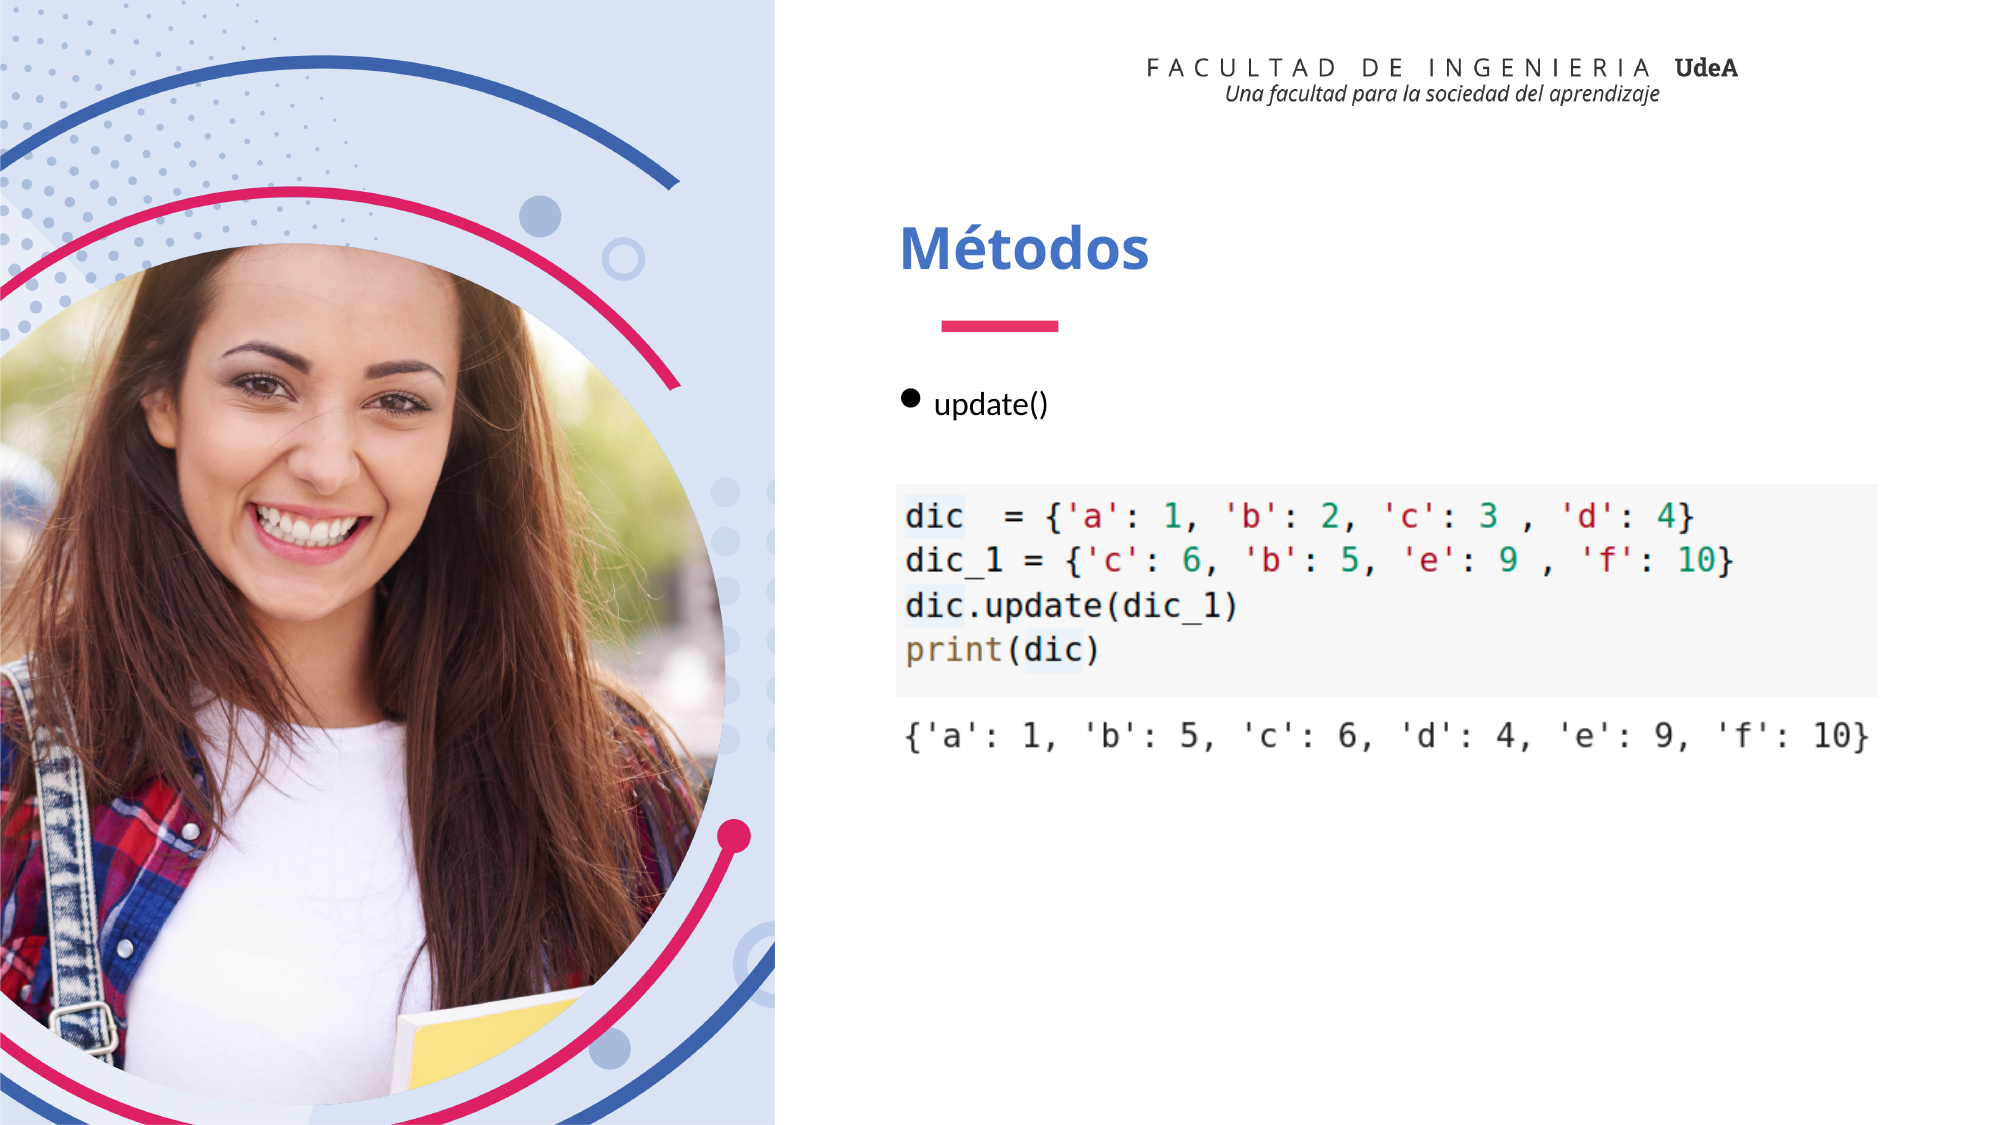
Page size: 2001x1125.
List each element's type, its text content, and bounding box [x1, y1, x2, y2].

picture [1148, 57, 1738, 106]
text_box Métodos [883, 195, 1359, 306]
picture [896, 484, 1878, 771]
text_box update() [883, 374, 1371, 430]
picture [0, 0, 775, 1125]
